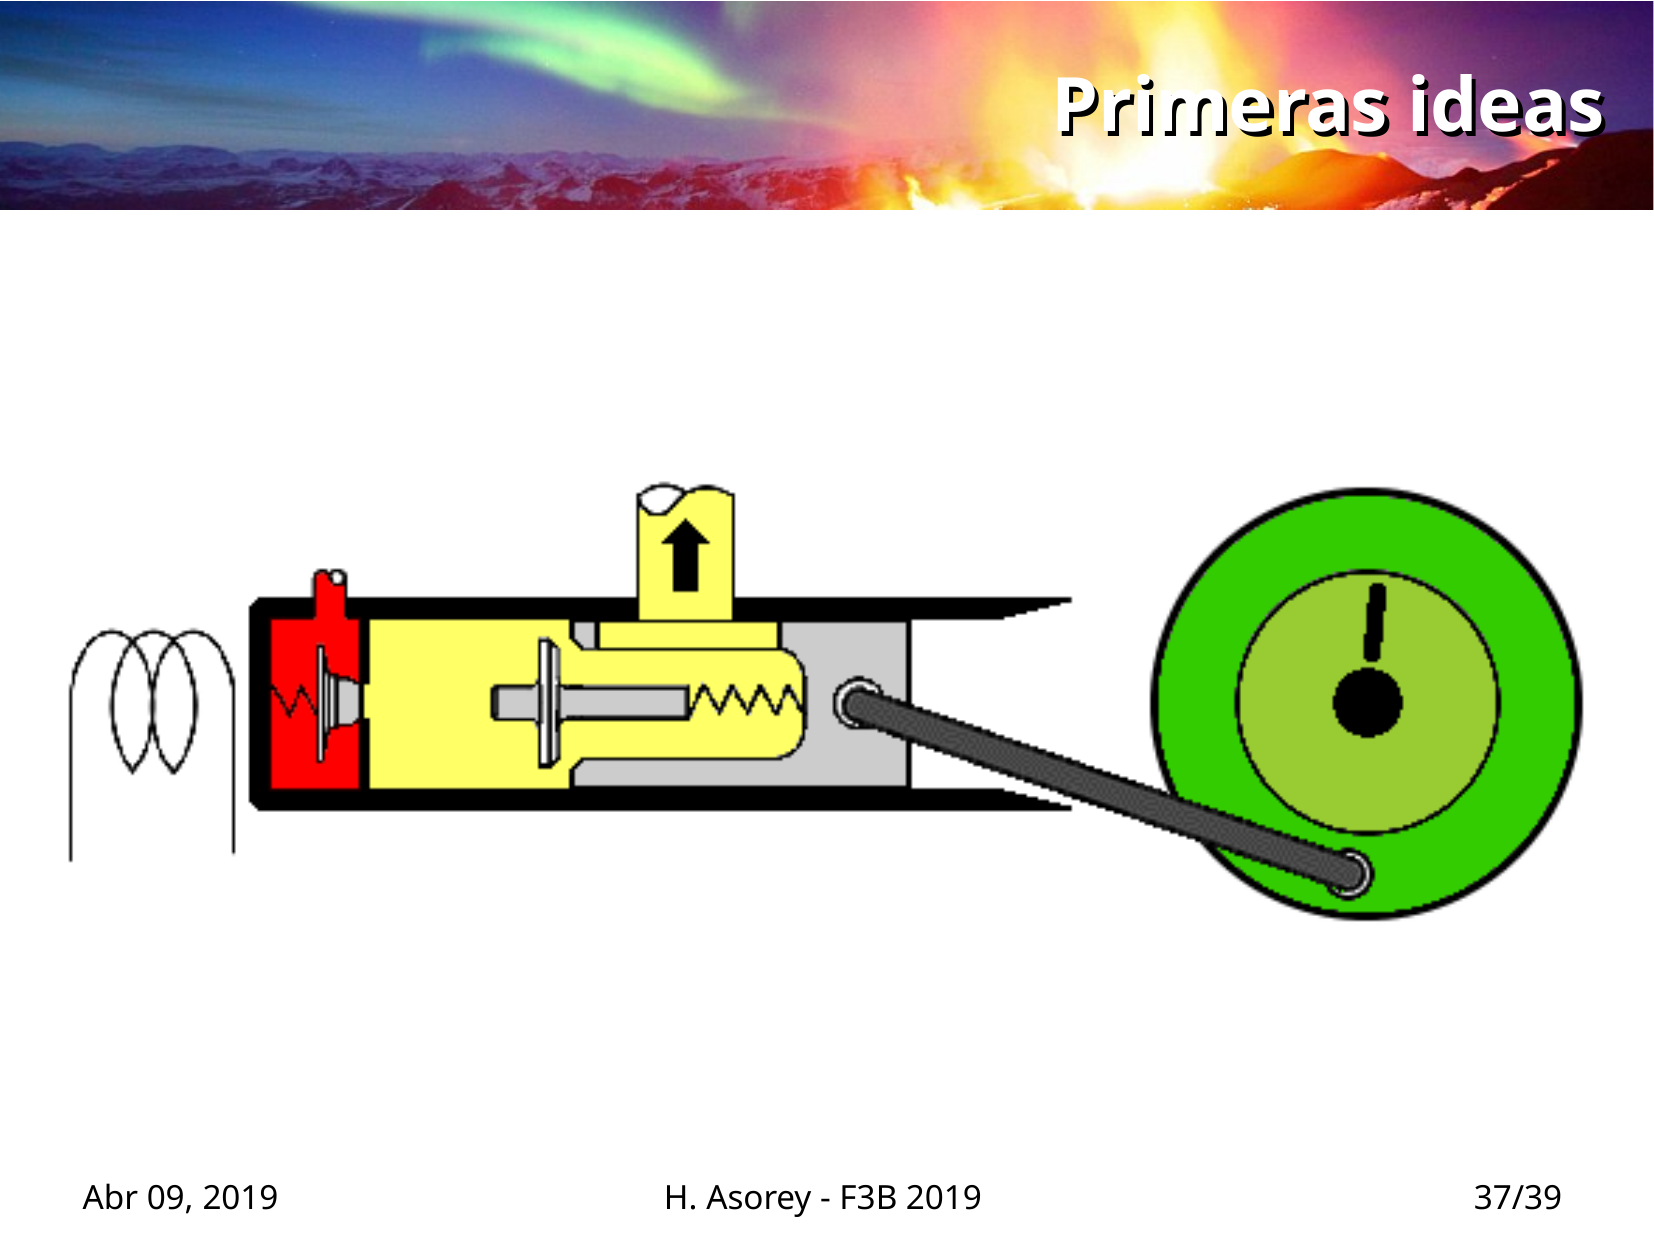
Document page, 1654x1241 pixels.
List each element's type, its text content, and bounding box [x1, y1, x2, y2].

picture [45, 466, 1606, 944]
picture [0, 1, 1654, 210]
title Primeras ideas [45, 15, 1606, 191]
